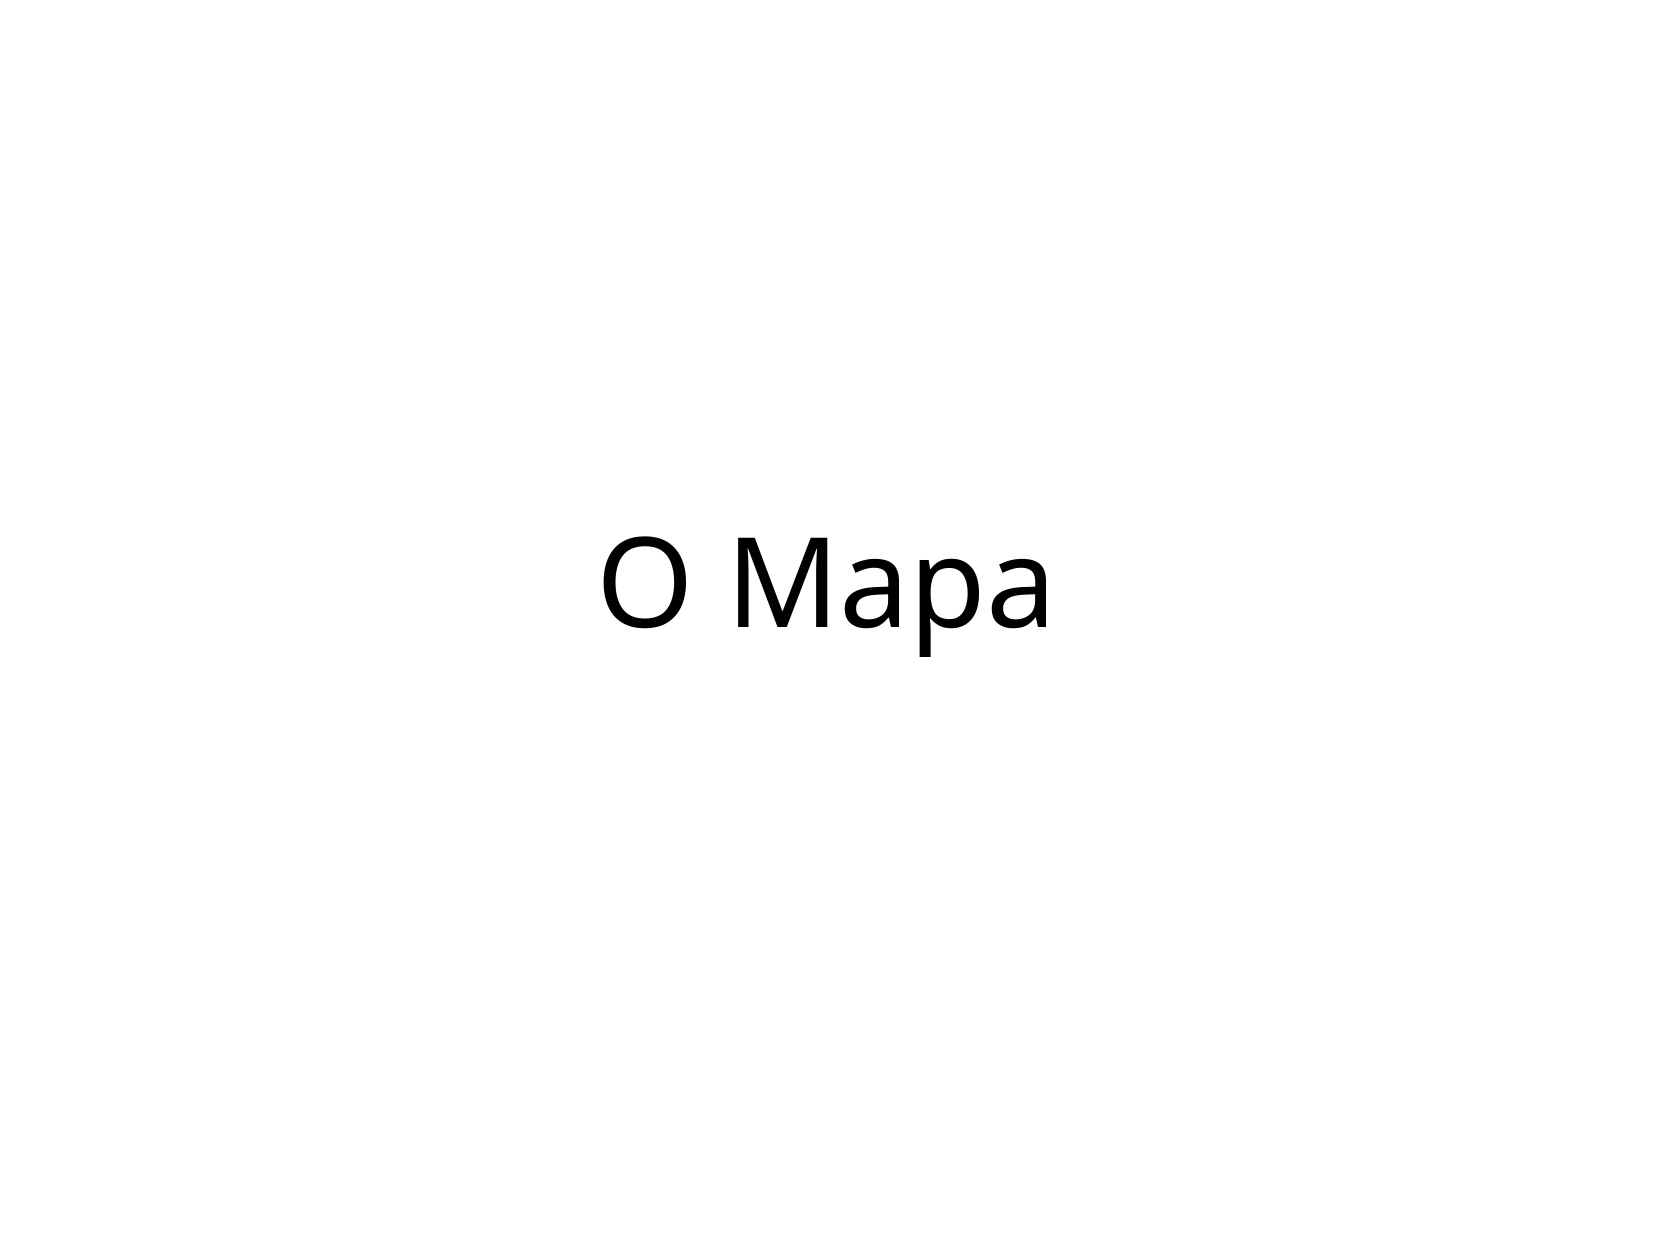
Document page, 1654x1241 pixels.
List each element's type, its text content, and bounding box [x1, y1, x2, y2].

subtitle O Mapa [82, 49, 1571, 1109]
